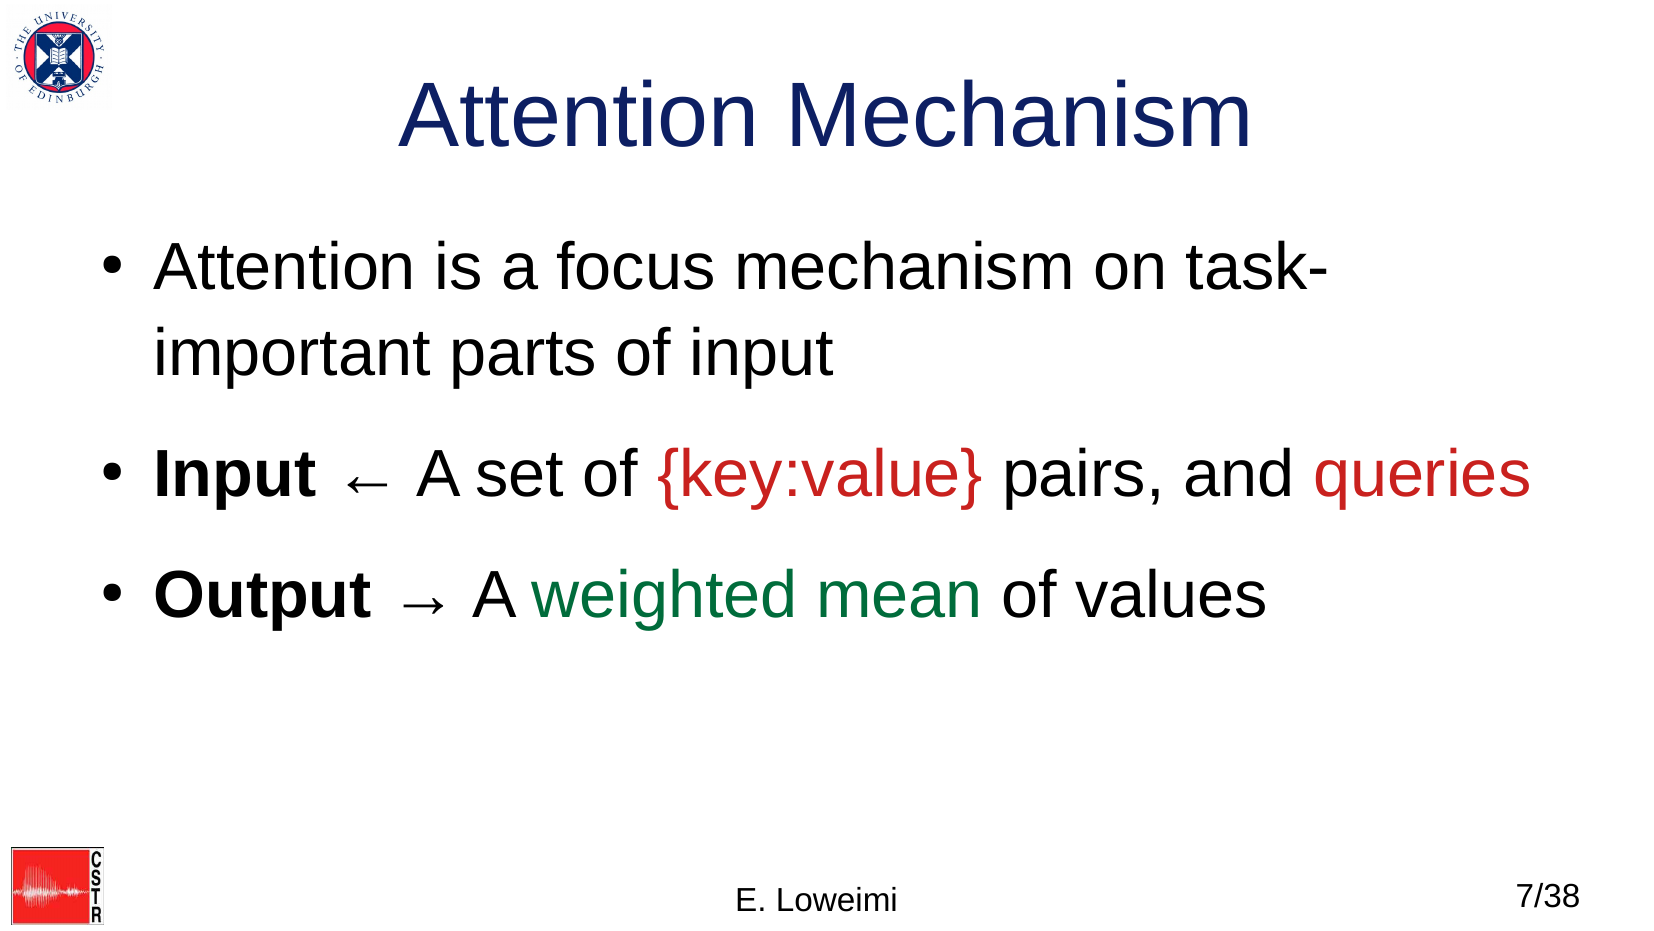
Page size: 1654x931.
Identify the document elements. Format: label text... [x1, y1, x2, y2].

picture [11, 847, 104, 925]
text_box 7/38 [1482, 870, 1625, 928]
picture [6, 4, 112, 110]
text_box E. Loweimi [720, 874, 934, 931]
title Attention Mechanism [82, 37, 1571, 193]
list Attention is a focus mechanism on task-important parts of input Input ← A set of {key:value} pairs, and queries Output → A weighted mean of values [82, 217, 1571, 851]
